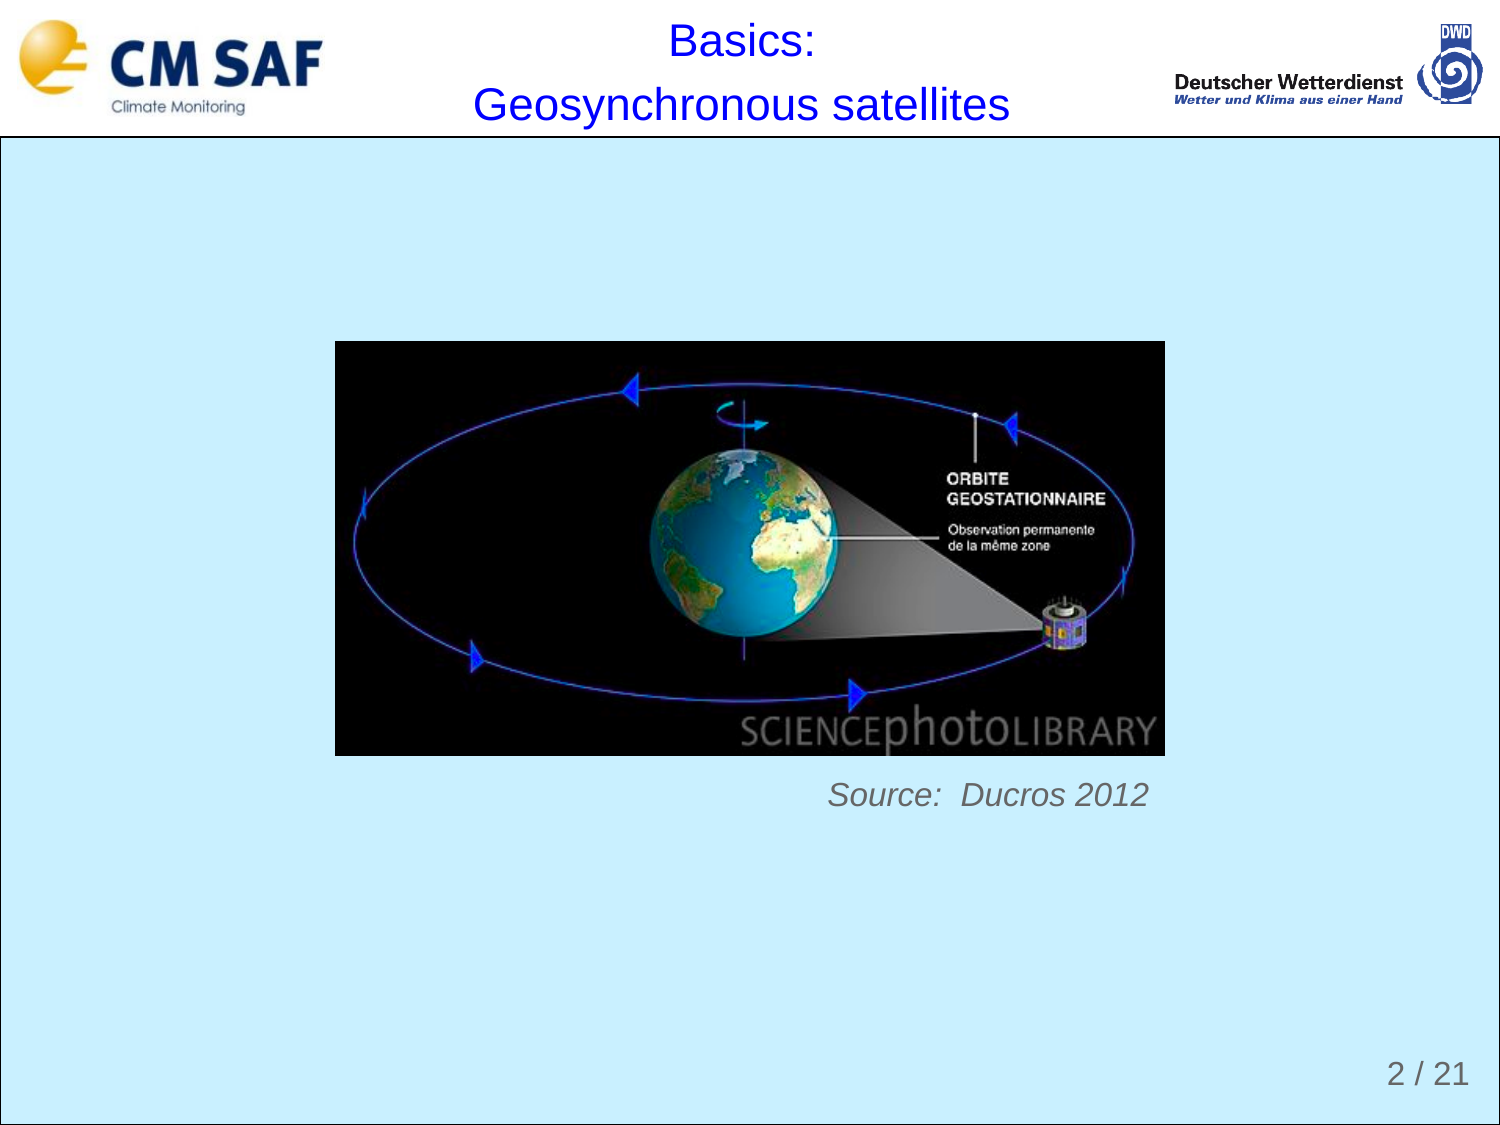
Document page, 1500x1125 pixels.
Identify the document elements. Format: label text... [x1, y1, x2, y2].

text_box Source: Ducros 2012 [720, 755, 1165, 826]
picture [1346, 24, 1483, 102]
title [119, 18, 1500, 311]
text_box Basics: Geosynchronous satellites [312, 1, 1172, 80]
picture [17, 19, 325, 117]
picture [335, 341, 1165, 756]
